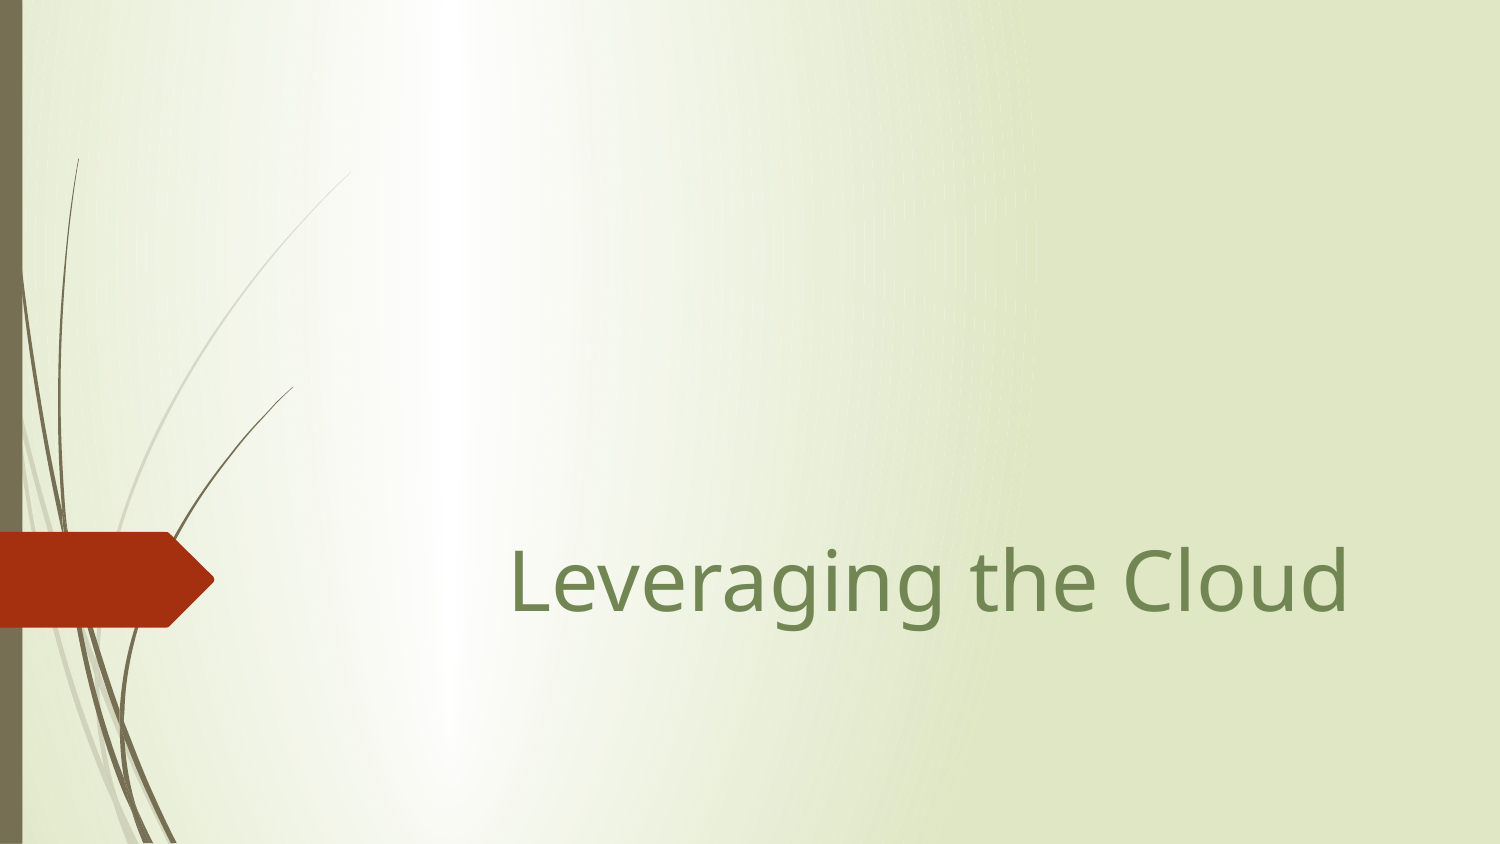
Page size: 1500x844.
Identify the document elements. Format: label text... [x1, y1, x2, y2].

title Leveraging the Cloud [132, 297, 1368, 636]
